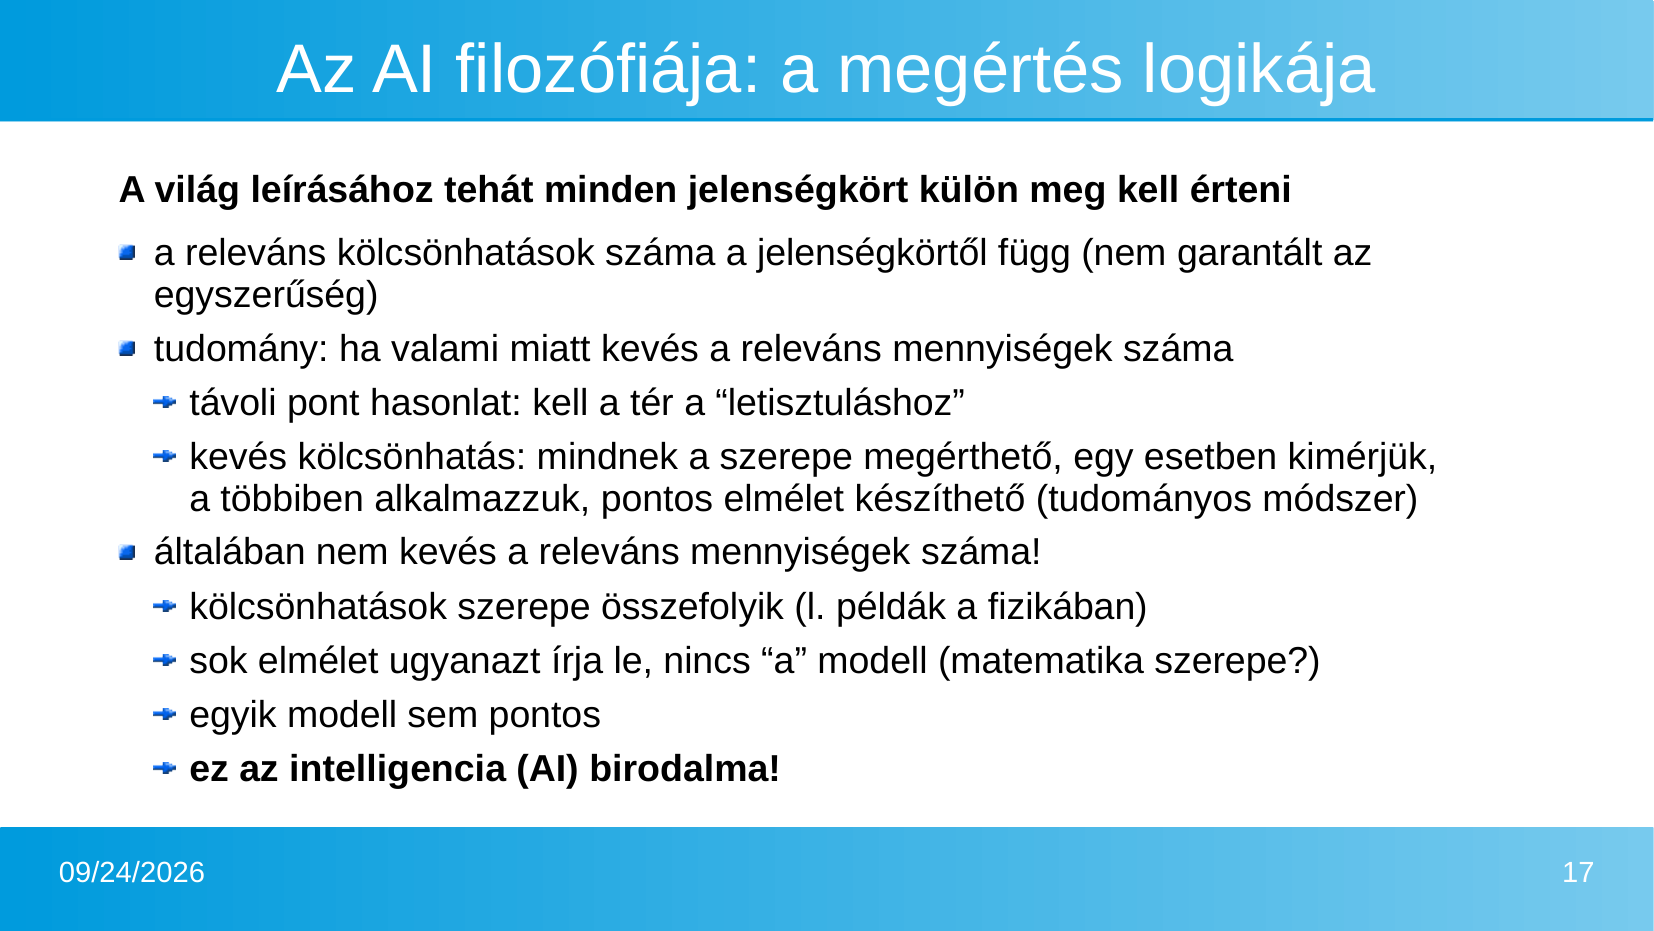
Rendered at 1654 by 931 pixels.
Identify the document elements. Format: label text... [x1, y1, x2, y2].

text_box A világ leírásához tehát minden jelenségkört külön meg kell érteni a releváns kölcsönhatások száma a jelenségkörtől függ (nem garantált az egyszerűség) tudomány: ha valami miatt kevés a releváns mennyiségek száma távoli pont hasonlat: kell a tér a “letisztuláshoz” kevés kölcsönhatás: mindnek a szerepe megérthető, egy esetben kimérjük, a többiben alkalmazzuk, pontos elmélet készíthető (tudományos módszer) általában nem kevés a releváns mennyiségek száma! kölcsönhatások szerepe összefolyik (l. példák a fizikában) sok elmélet ugyanazt írja le, nincs “a” modell (matematika szerepe?) egyik modell sem pontos ez az intelligencia (AI) birodalma! [103, 160, 1472, 797]
title Az AI filozófiája: a megértés logikája [59, 29, 1595, 108]
